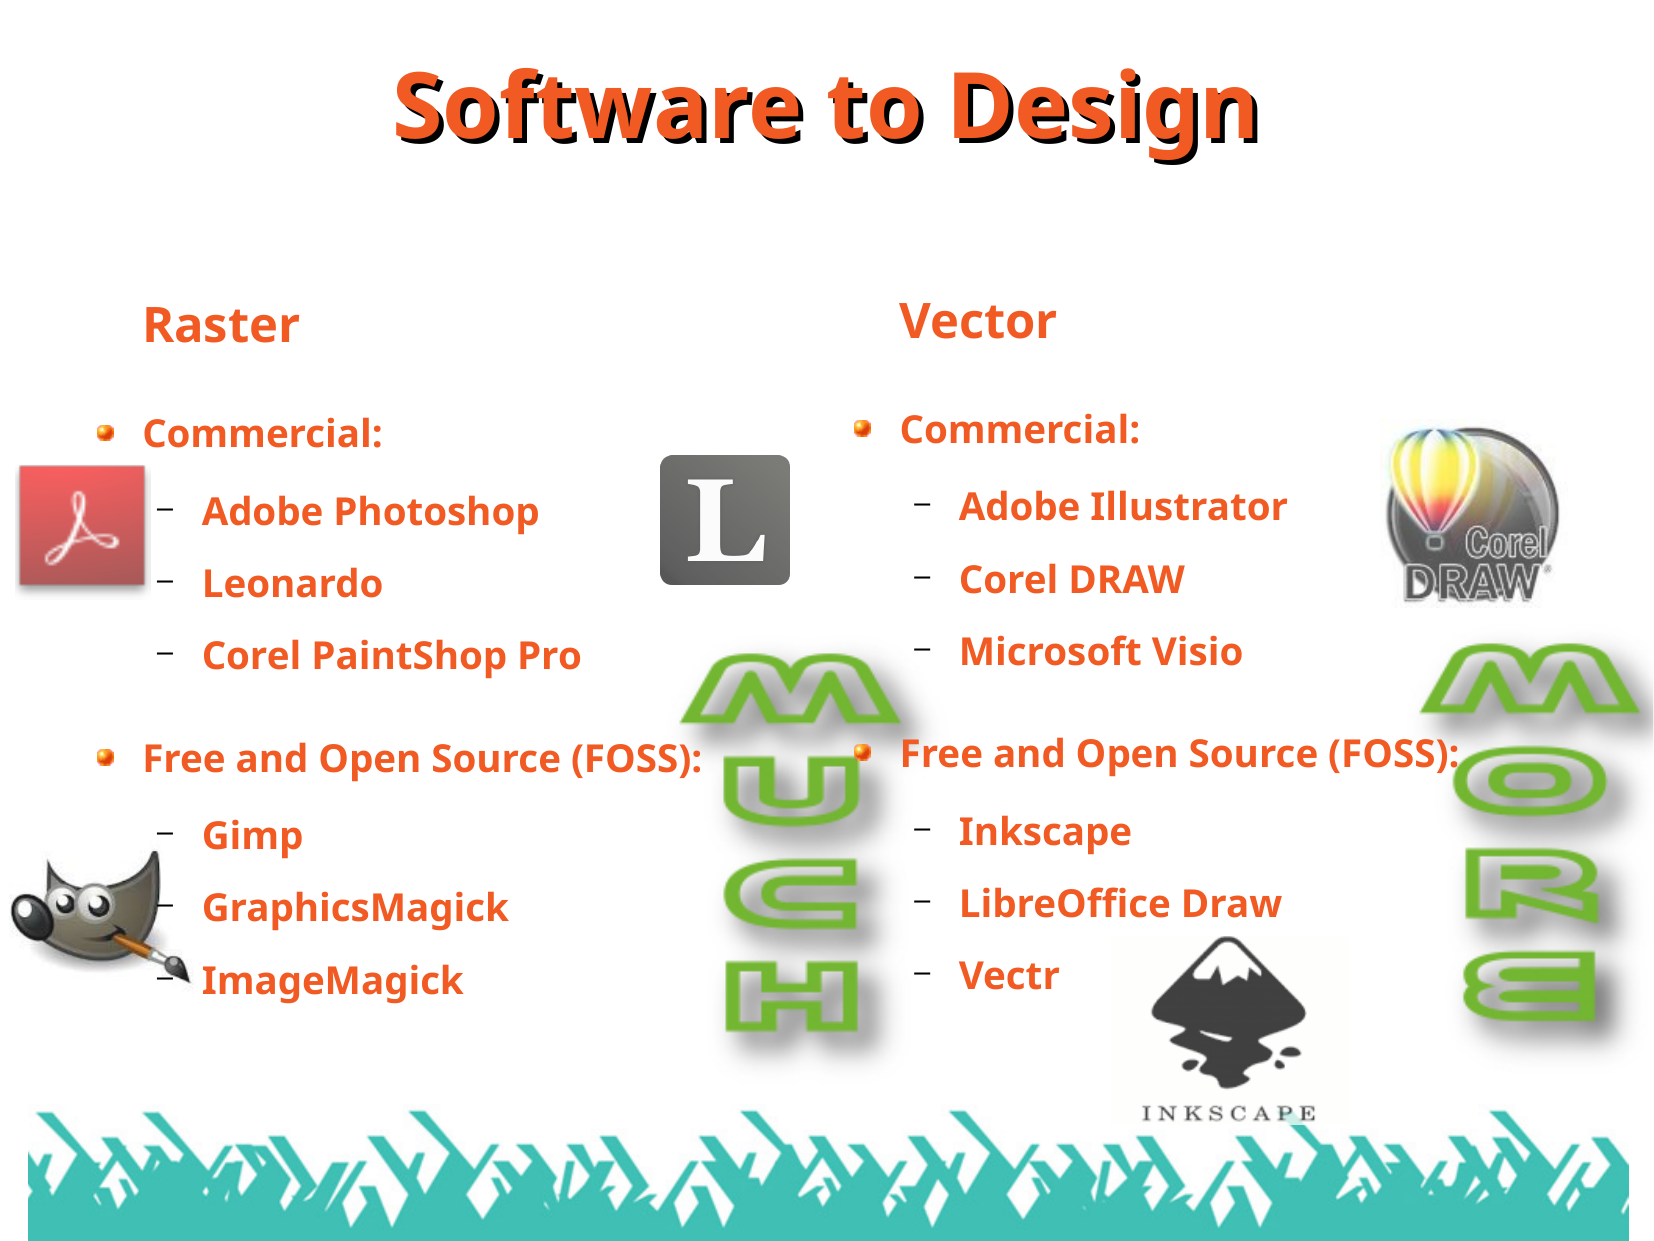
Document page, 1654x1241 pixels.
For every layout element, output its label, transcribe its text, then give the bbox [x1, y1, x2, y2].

list Vector Commercial: Adobe Illustrator Corel DRAW Microsoft Visio Free and Open Source (FOSS): Inkscape LibreOffice Draw Vectr [840, 285, 1583, 1006]
picture [9, 819, 82, 1006]
picture [660, 455, 790, 586]
title Software to Design [82, 0, 1571, 208]
picture [1395, 619, 1654, 1081]
picture [655, 629, 961, 1091]
picture [15, 465, 151, 601]
picture [28, 936, 1629, 1241]
list Raster Commercial: Adobe Photoshop Leonardo Corel PaintShop Pro Free and Open Source (FOSS): Gimp GraphicsMagick ImageMagick [82, 290, 826, 1010]
picture [1380, 420, 1568, 608]
